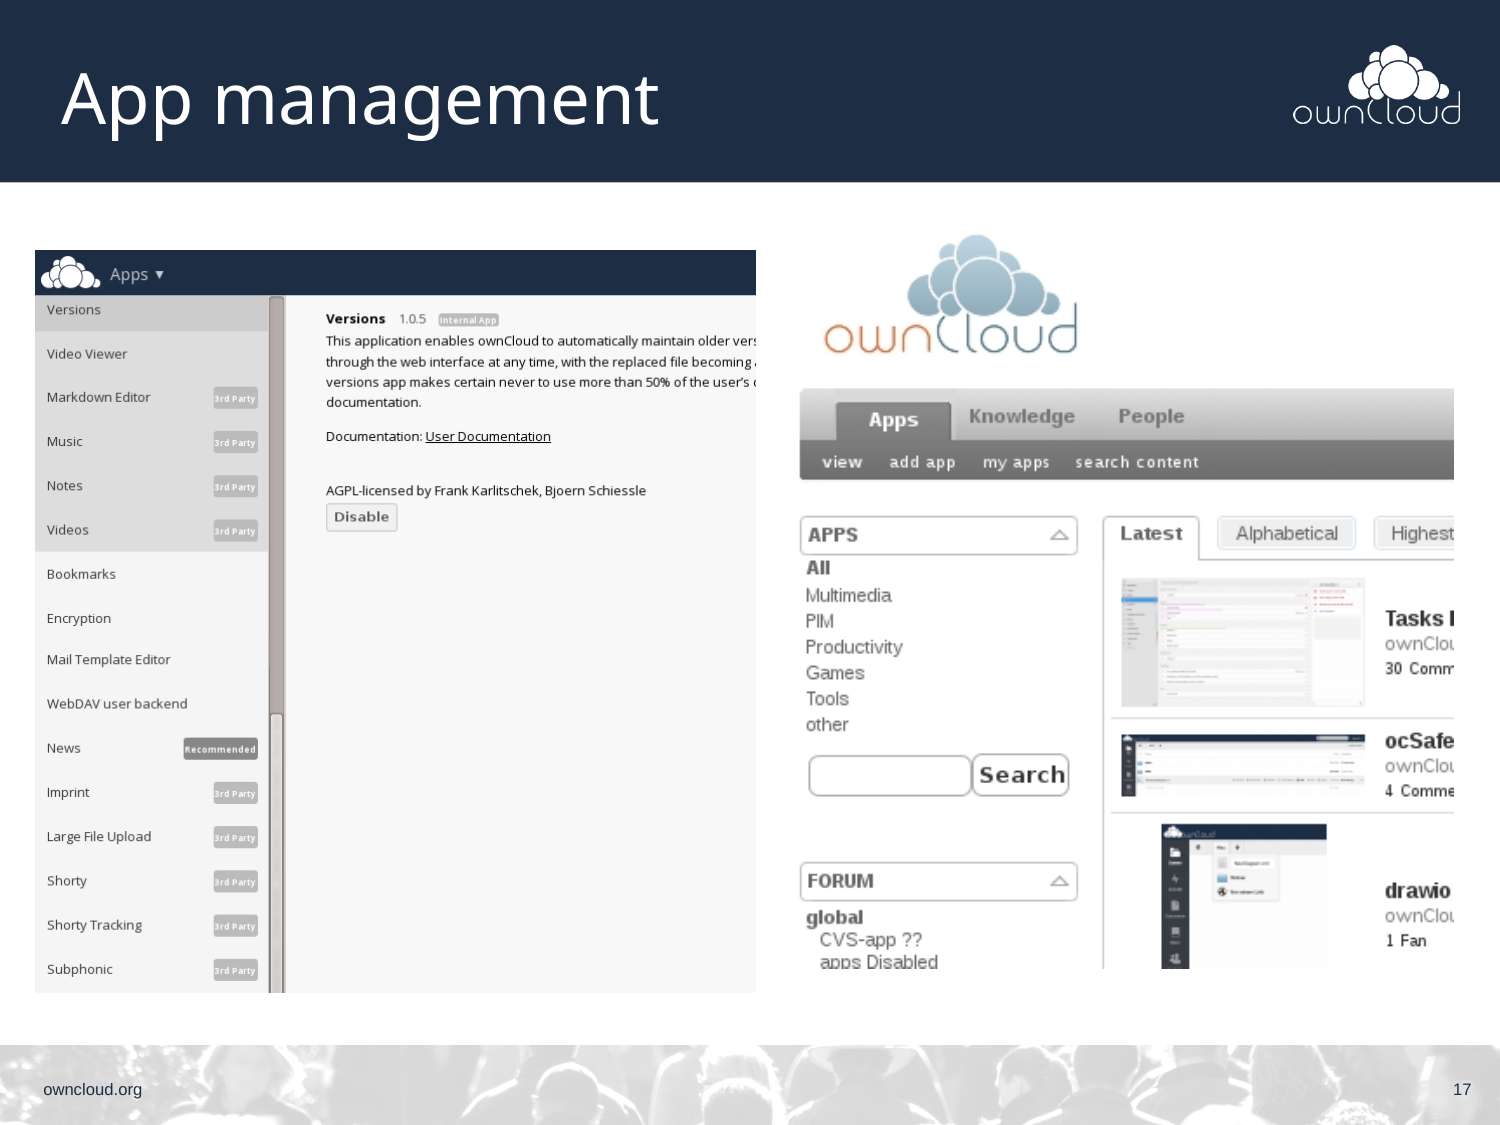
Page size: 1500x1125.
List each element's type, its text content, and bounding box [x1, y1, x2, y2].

picture [795, 220, 1454, 969]
picture [0, 1045, 1500, 1125]
picture [35, 250, 756, 993]
title App management [46, 5, 1258, 187]
picture [1293, 45, 1460, 124]
